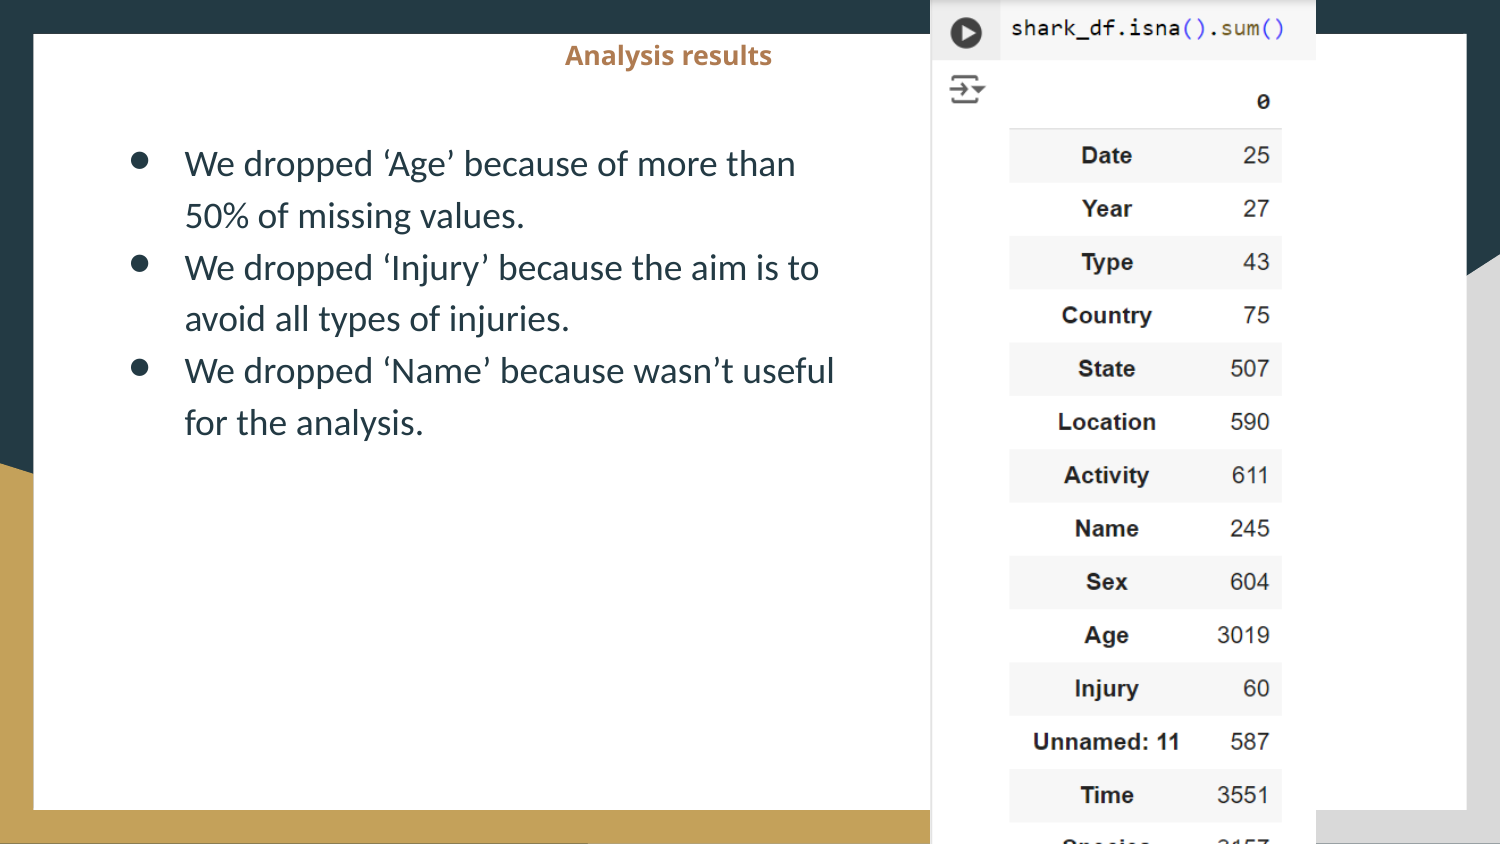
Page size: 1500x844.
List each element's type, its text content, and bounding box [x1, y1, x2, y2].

title Analysis results [420, 23, 918, 118]
picture [930, 0, 1316, 844]
text_box We dropped ‘Age’ because of more than 50% of missing values. We dropped ‘Injury’ because the aim is to avoid all types of injuries. We dropped ‘Name’ because wasn’t useful for the analysis. [94, 117, 857, 458]
